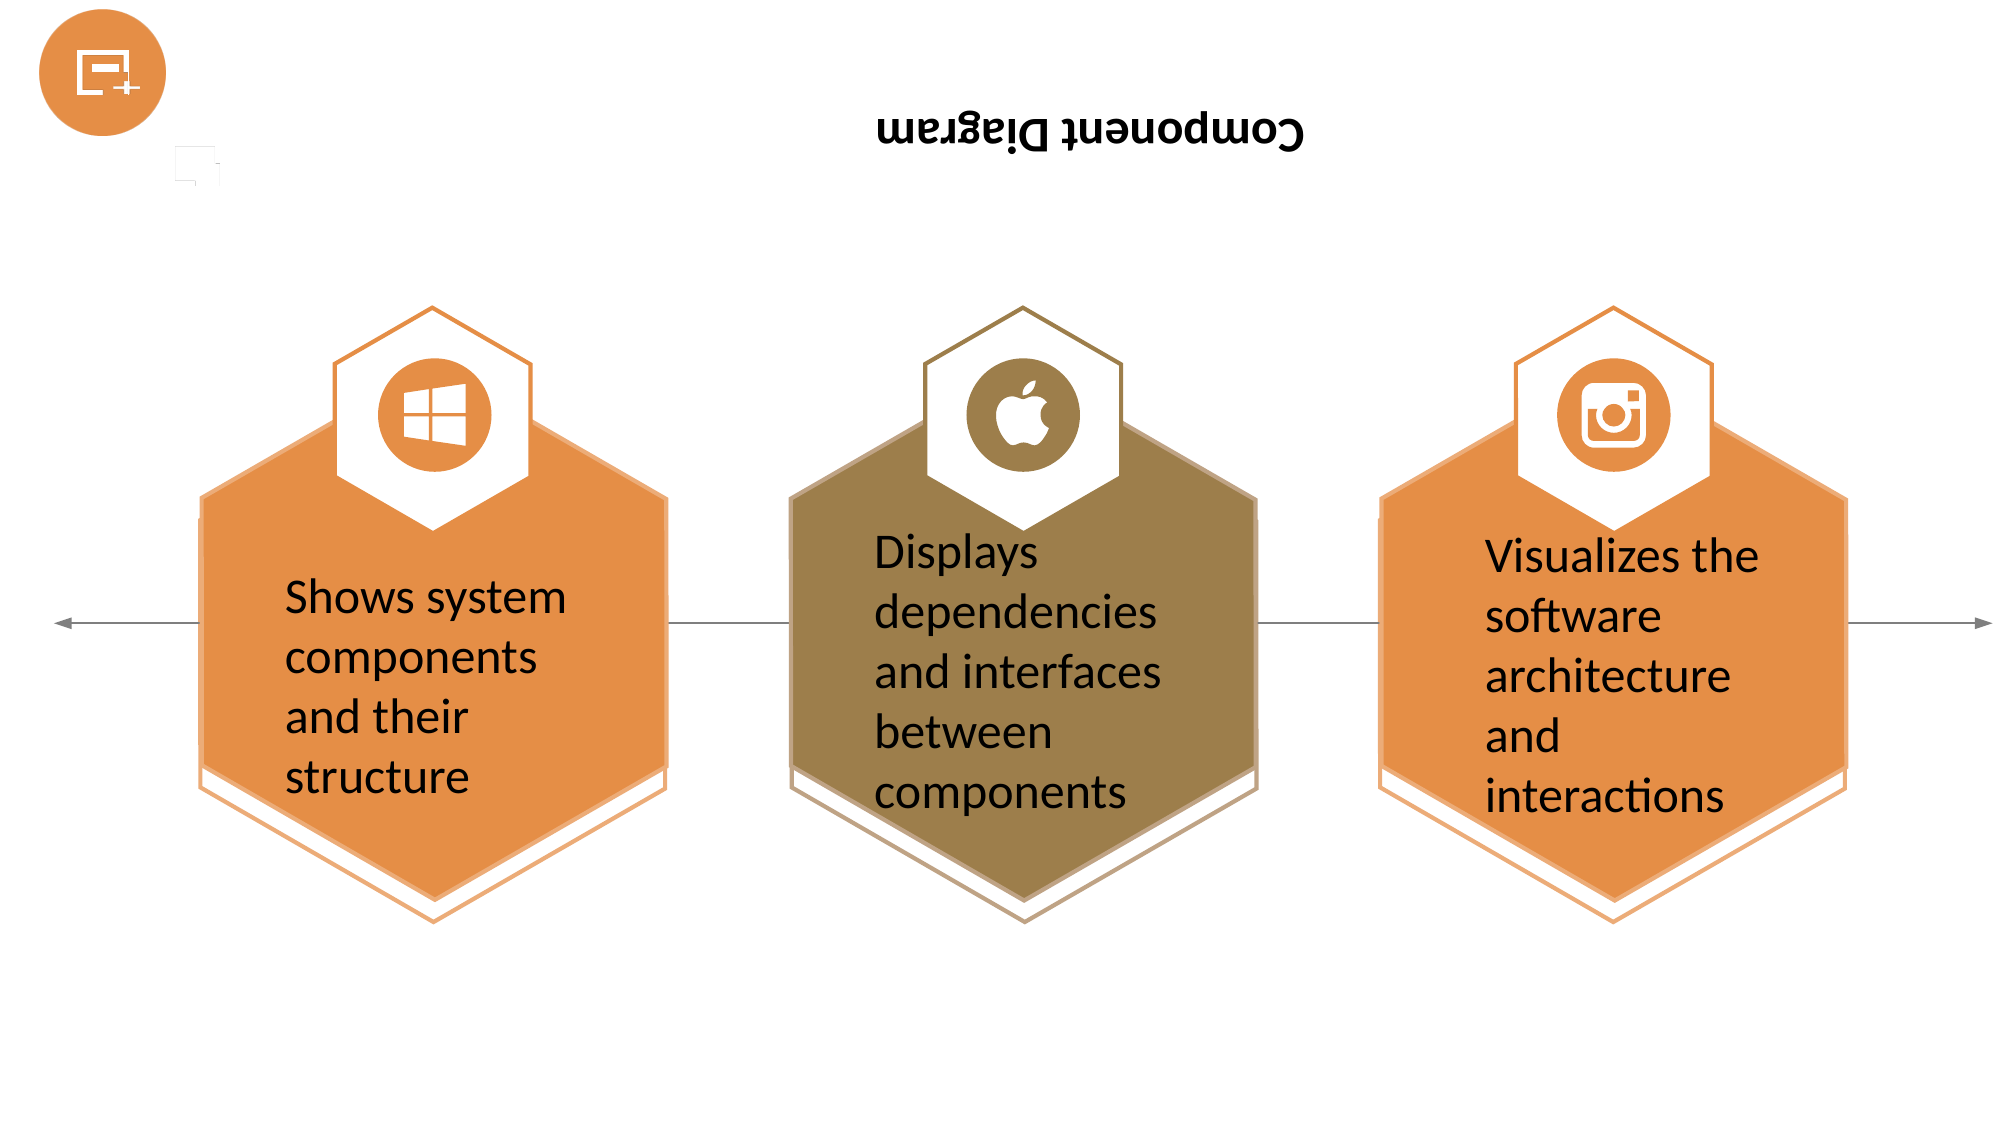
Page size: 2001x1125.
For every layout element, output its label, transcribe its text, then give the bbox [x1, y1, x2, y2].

text_box Visualizes the software architecture and interactions [1469, 514, 1812, 833]
text_box [1381, 307, 1847, 817]
text_box [790, 307, 1256, 806]
text_box Shows system components and their structure [269, 555, 601, 814]
text_box Displays dependencies and interfaces between components [859, 510, 1203, 830]
picture [169, 141, 221, 186]
picture [39, 9, 166, 136]
text_box Component Diagram [732, 101, 1320, 178]
text_box [286, 814, 584, 900]
text_box [902, 830, 1147, 901]
text_box [201, 307, 667, 805]
text_box [1497, 833, 1732, 901]
